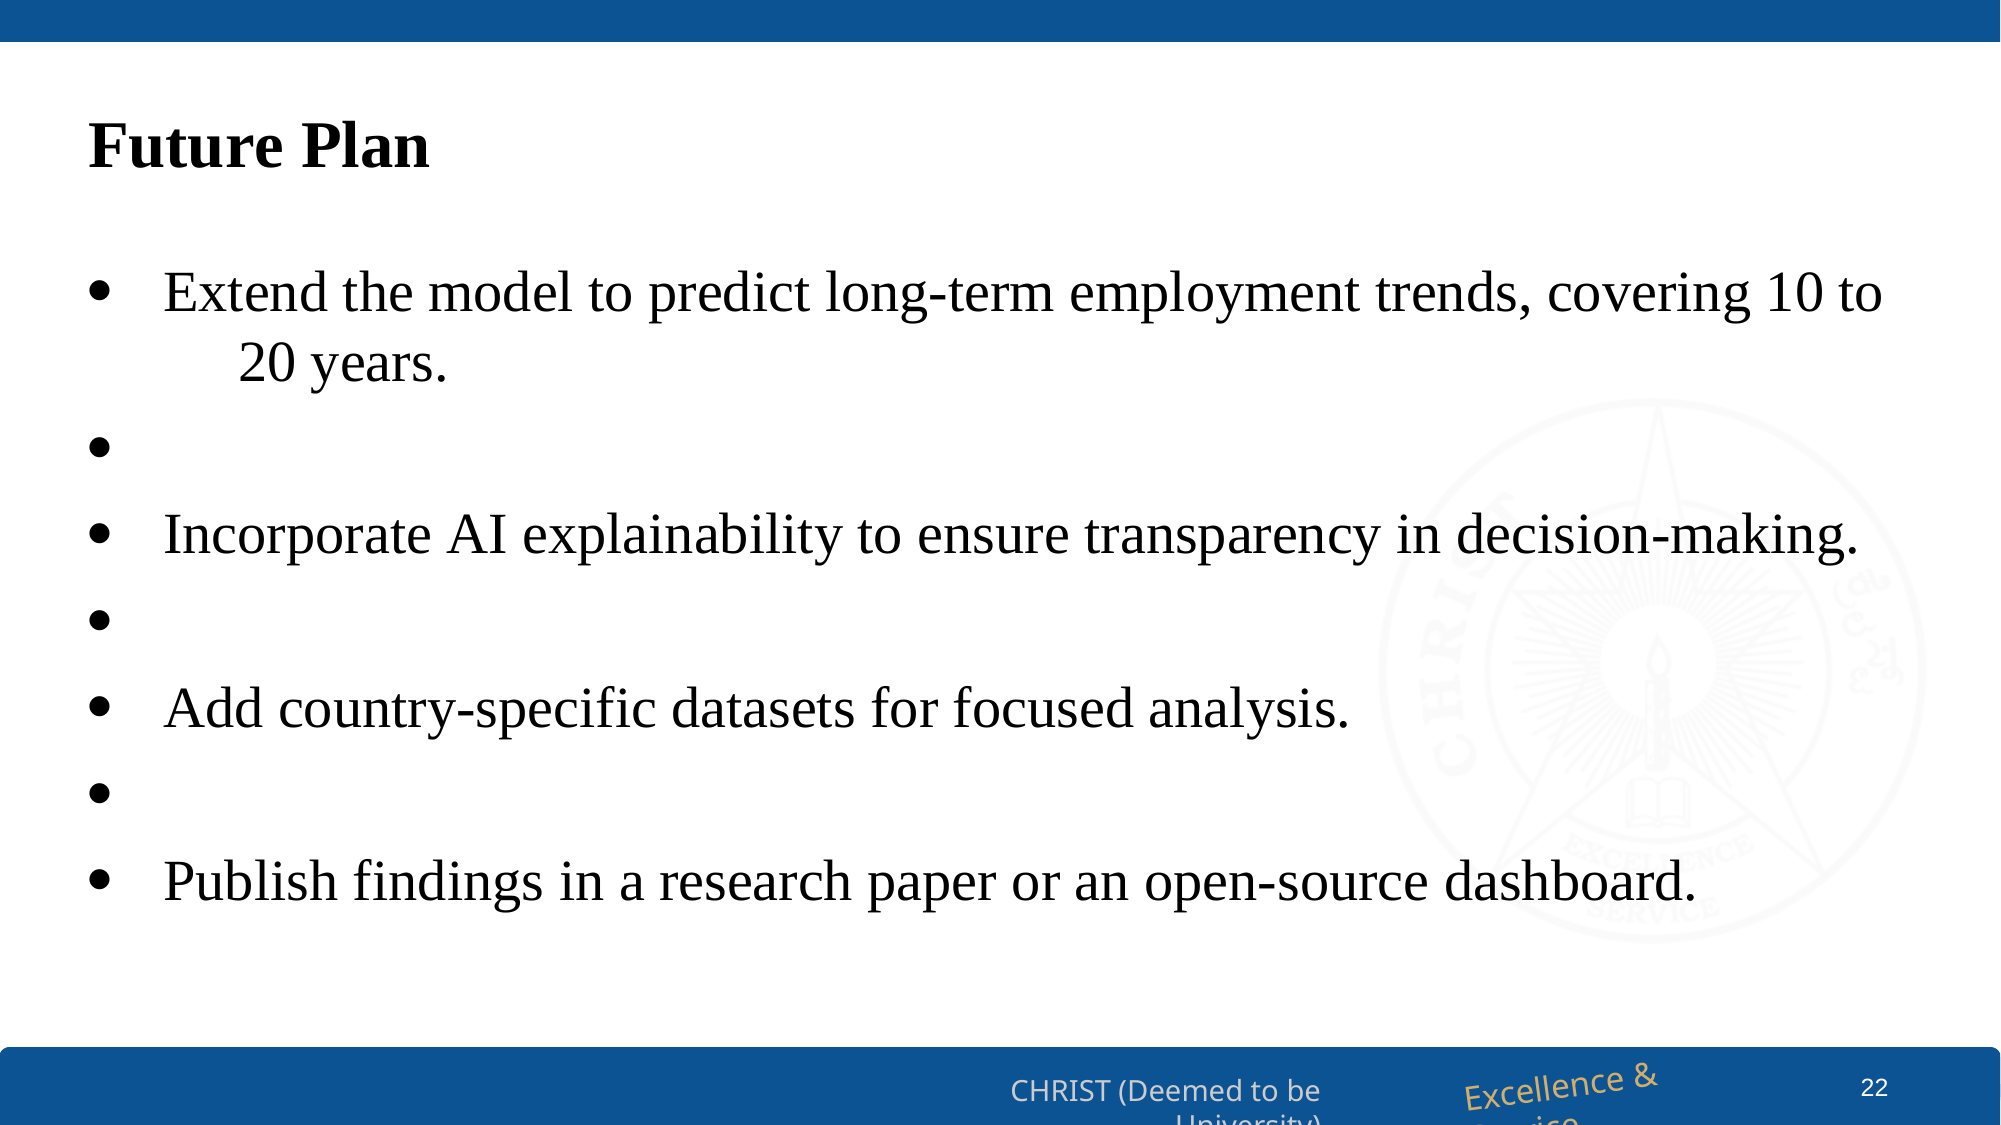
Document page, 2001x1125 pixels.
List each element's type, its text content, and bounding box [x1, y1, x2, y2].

list Extend the model to predict long-term employment trends, covering 10 to 20 years. Incorporate AI explainability to ensure transparency in decision-making. Add country-specific datasets for focused analysis. Publish findings in a research paper or an open-source dashboard. [68, 232, 1932, 1000]
text_box [1840, 1051, 1961, 1118]
title Future Plan [68, 80, 1932, 206]
